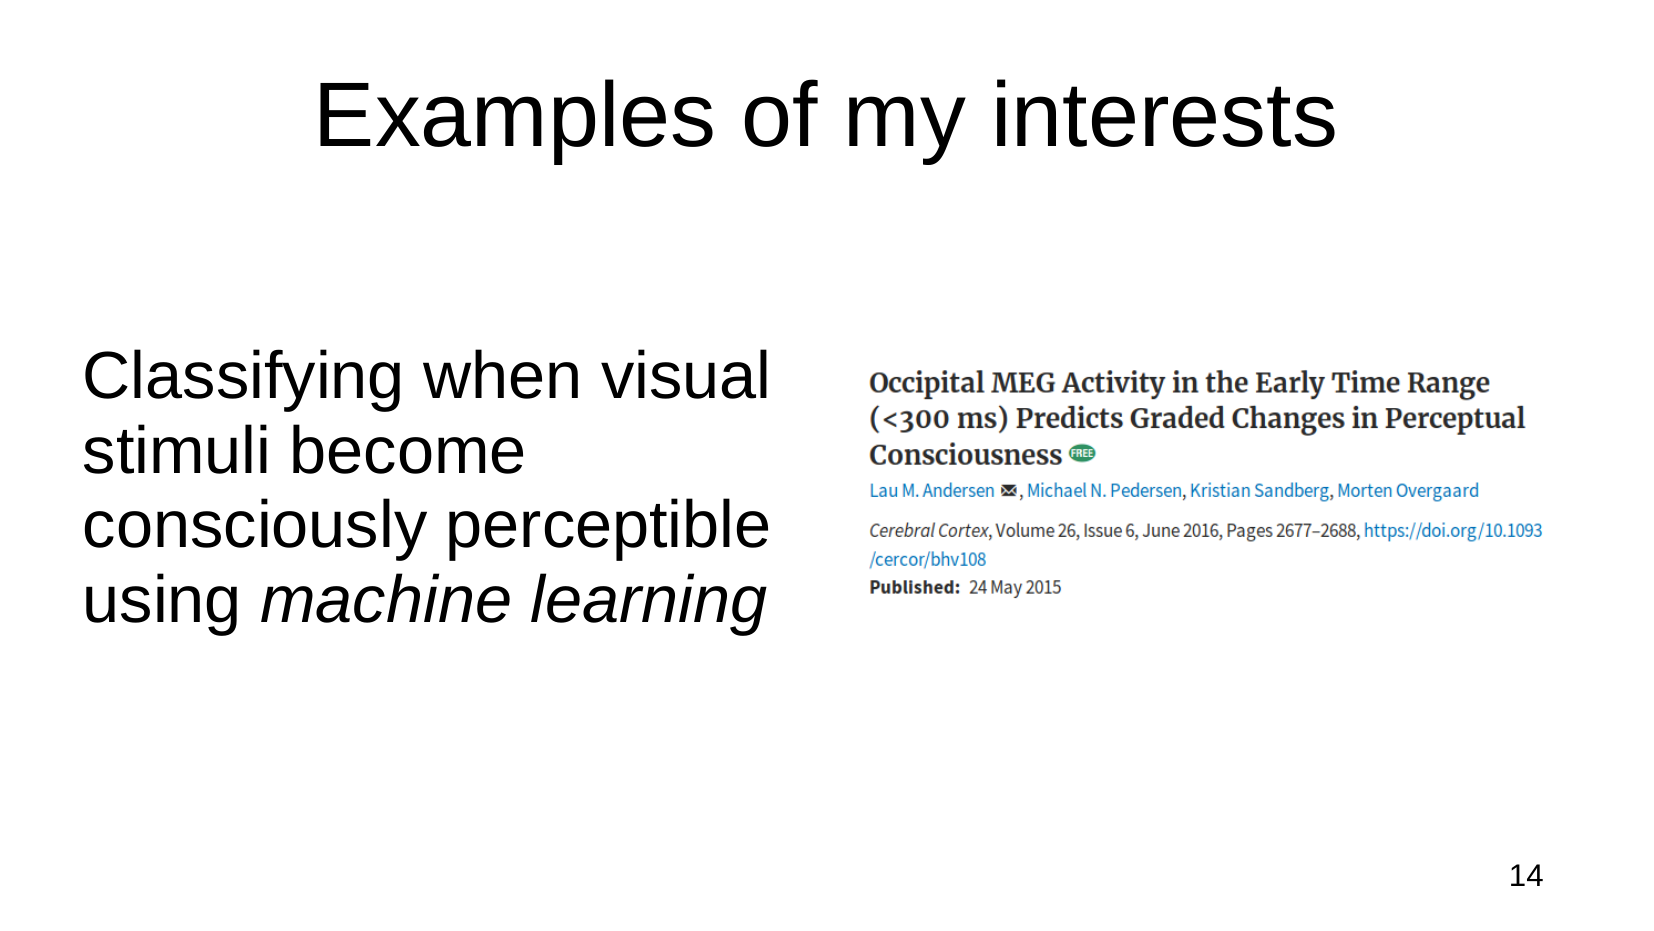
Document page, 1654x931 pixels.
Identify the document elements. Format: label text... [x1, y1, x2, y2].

text_box <nummer> [1494, 850, 1654, 921]
list Classifying when visual stimuli become consciously perceptible using machine learning [82, 217, 809, 758]
title Examples of my interests [82, 37, 1571, 193]
picture [845, 367, 1572, 607]
